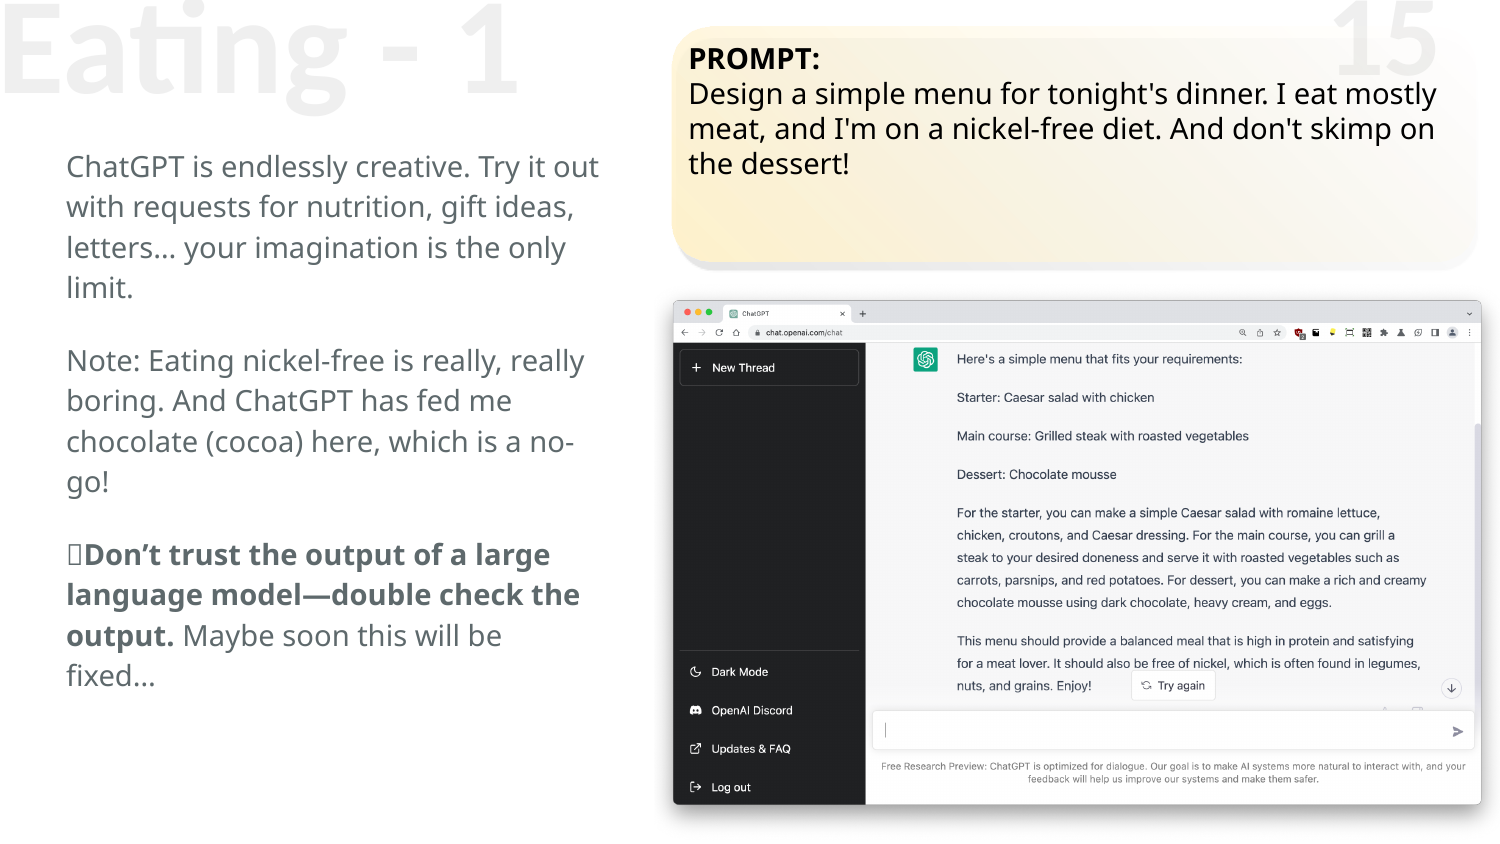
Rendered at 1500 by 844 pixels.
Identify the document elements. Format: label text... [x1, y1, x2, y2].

subtitle Design a simple menu for tonight's dinner. I eat mostly meat, and I'm on a nickel-free diet. And don't skimp on the dessert! [673, 60, 1471, 251]
title Eating - 1 [0, 0, 1435, 91]
list ChatGPT is endlessly creative. Try it out with requests for nutrition, gift ideas, letters… your imagination is the only limit. Note: Eating nickel-free is really, really boring. And ChatGPT has fed me chocolate (cocoa) here, which is a no-go! 💡Don’t trust the output of a large language model—double check the output. Maybe soon this will be fixed… [51, 128, 615, 811]
picture [654, 280, 1500, 844]
